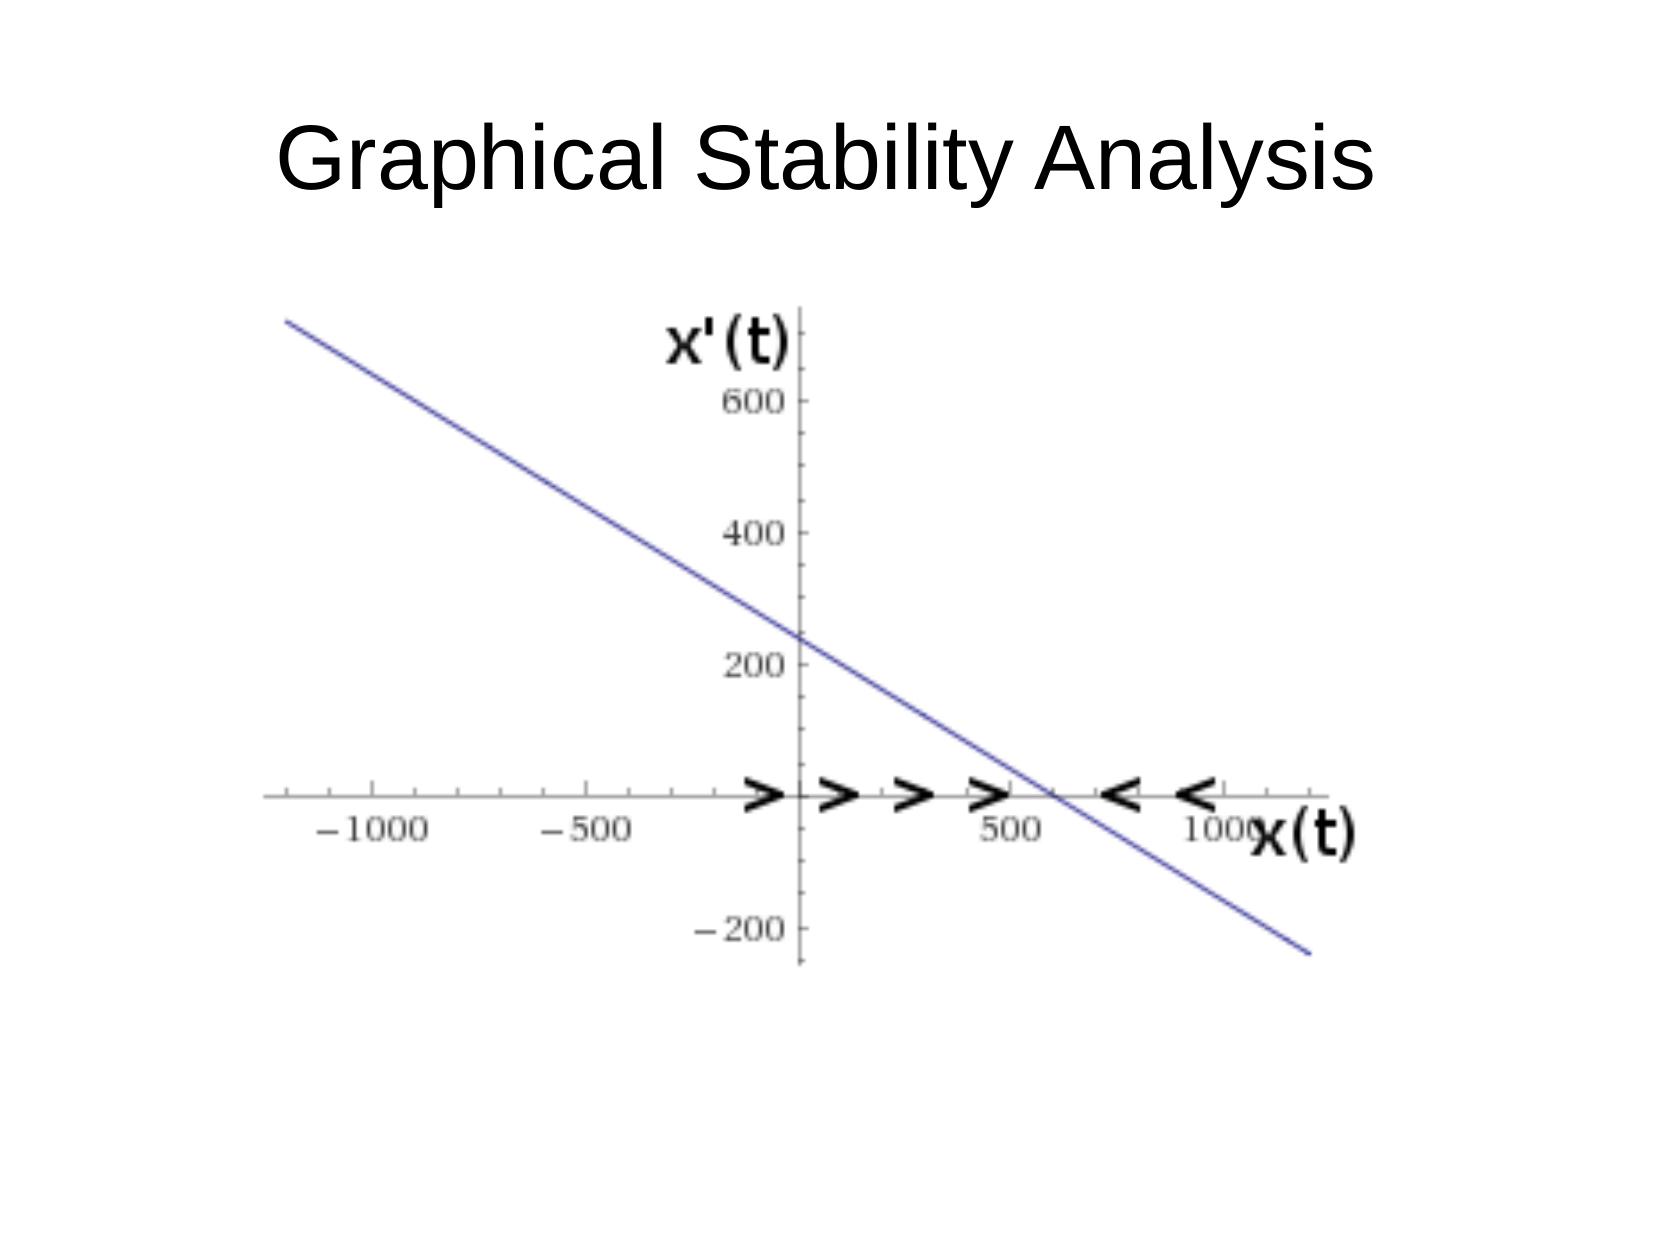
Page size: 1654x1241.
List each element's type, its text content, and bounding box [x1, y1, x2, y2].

picture [254, 290, 1366, 1010]
title Graphical Stability Analysis [82, 49, 1571, 257]
